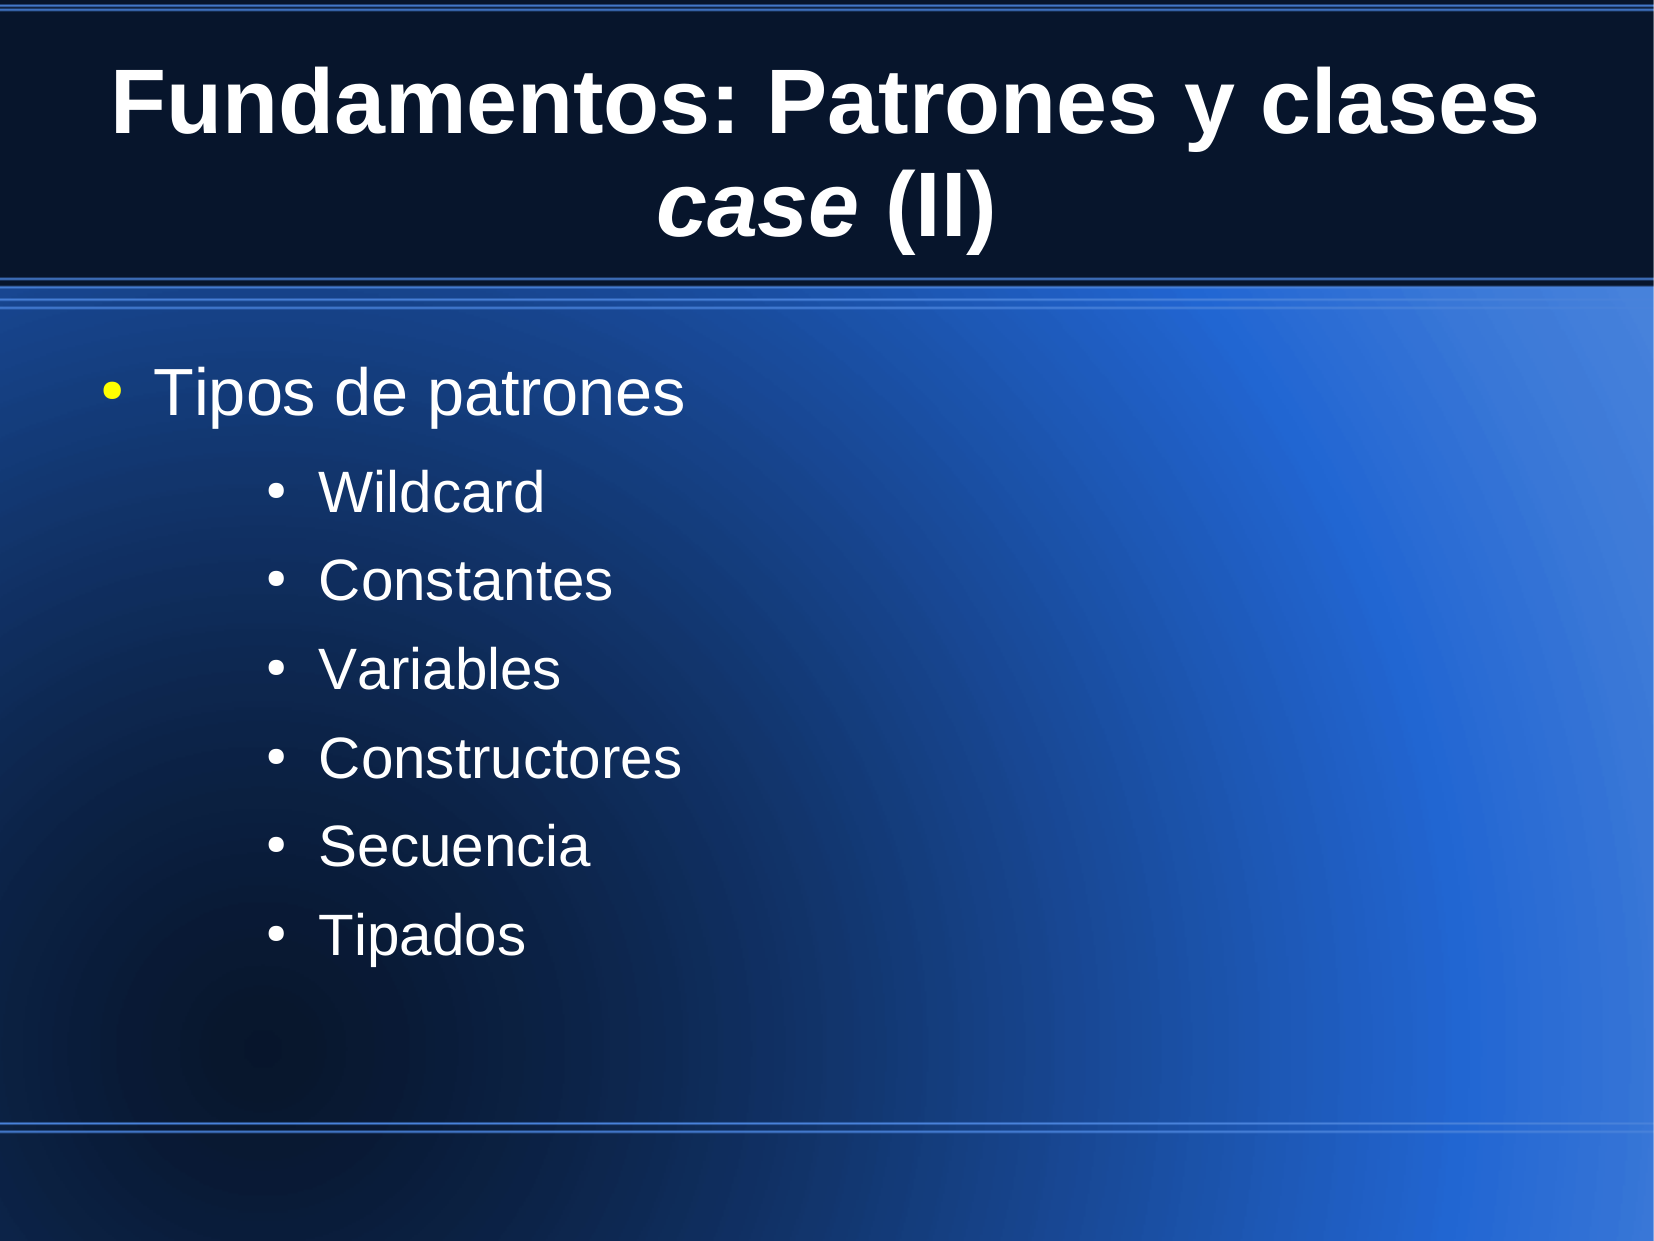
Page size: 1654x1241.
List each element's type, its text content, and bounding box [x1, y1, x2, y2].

title Fundamentos: Patrones y clases case (II) [82, 49, 1571, 257]
list Tipos de patrones Wildcard Constantes Variables Constructores Secuencia Tipados [82, 355, 1571, 1174]
picture [0, 0, 1654, 1241]
